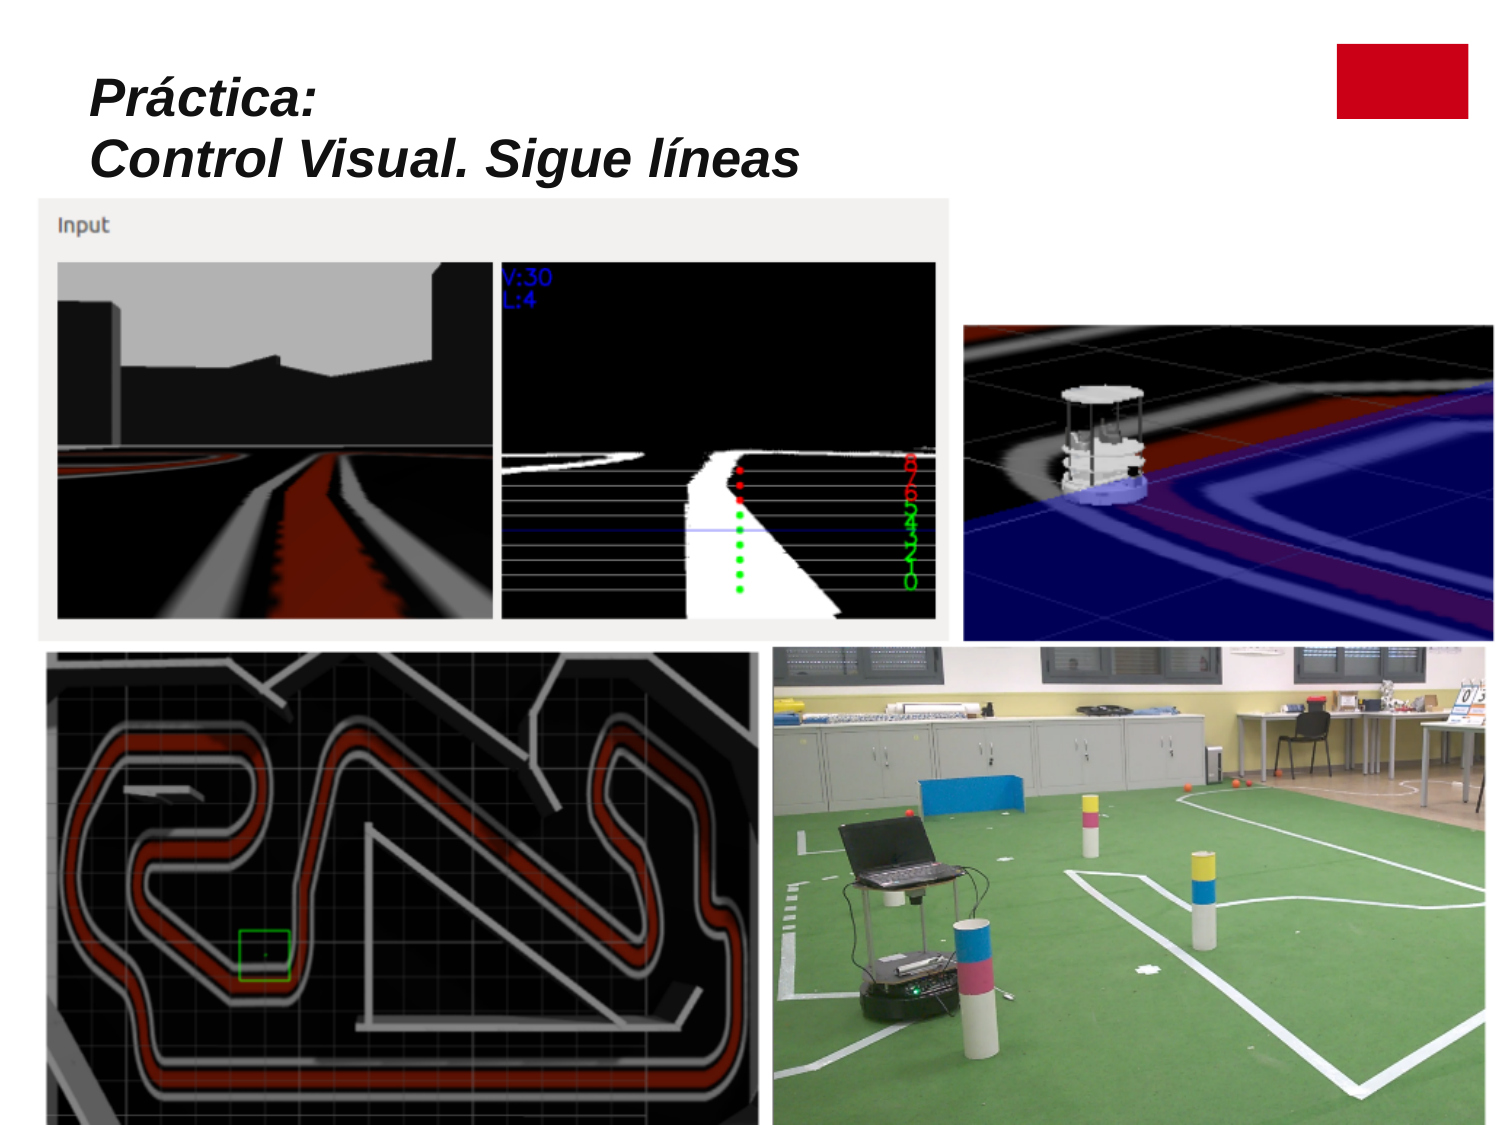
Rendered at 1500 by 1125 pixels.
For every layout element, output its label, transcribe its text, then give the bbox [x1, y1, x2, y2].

picture [30, 194, 1495, 1125]
text_box Práctica: Control Visual. Sigue líneas [75, 60, 826, 194]
